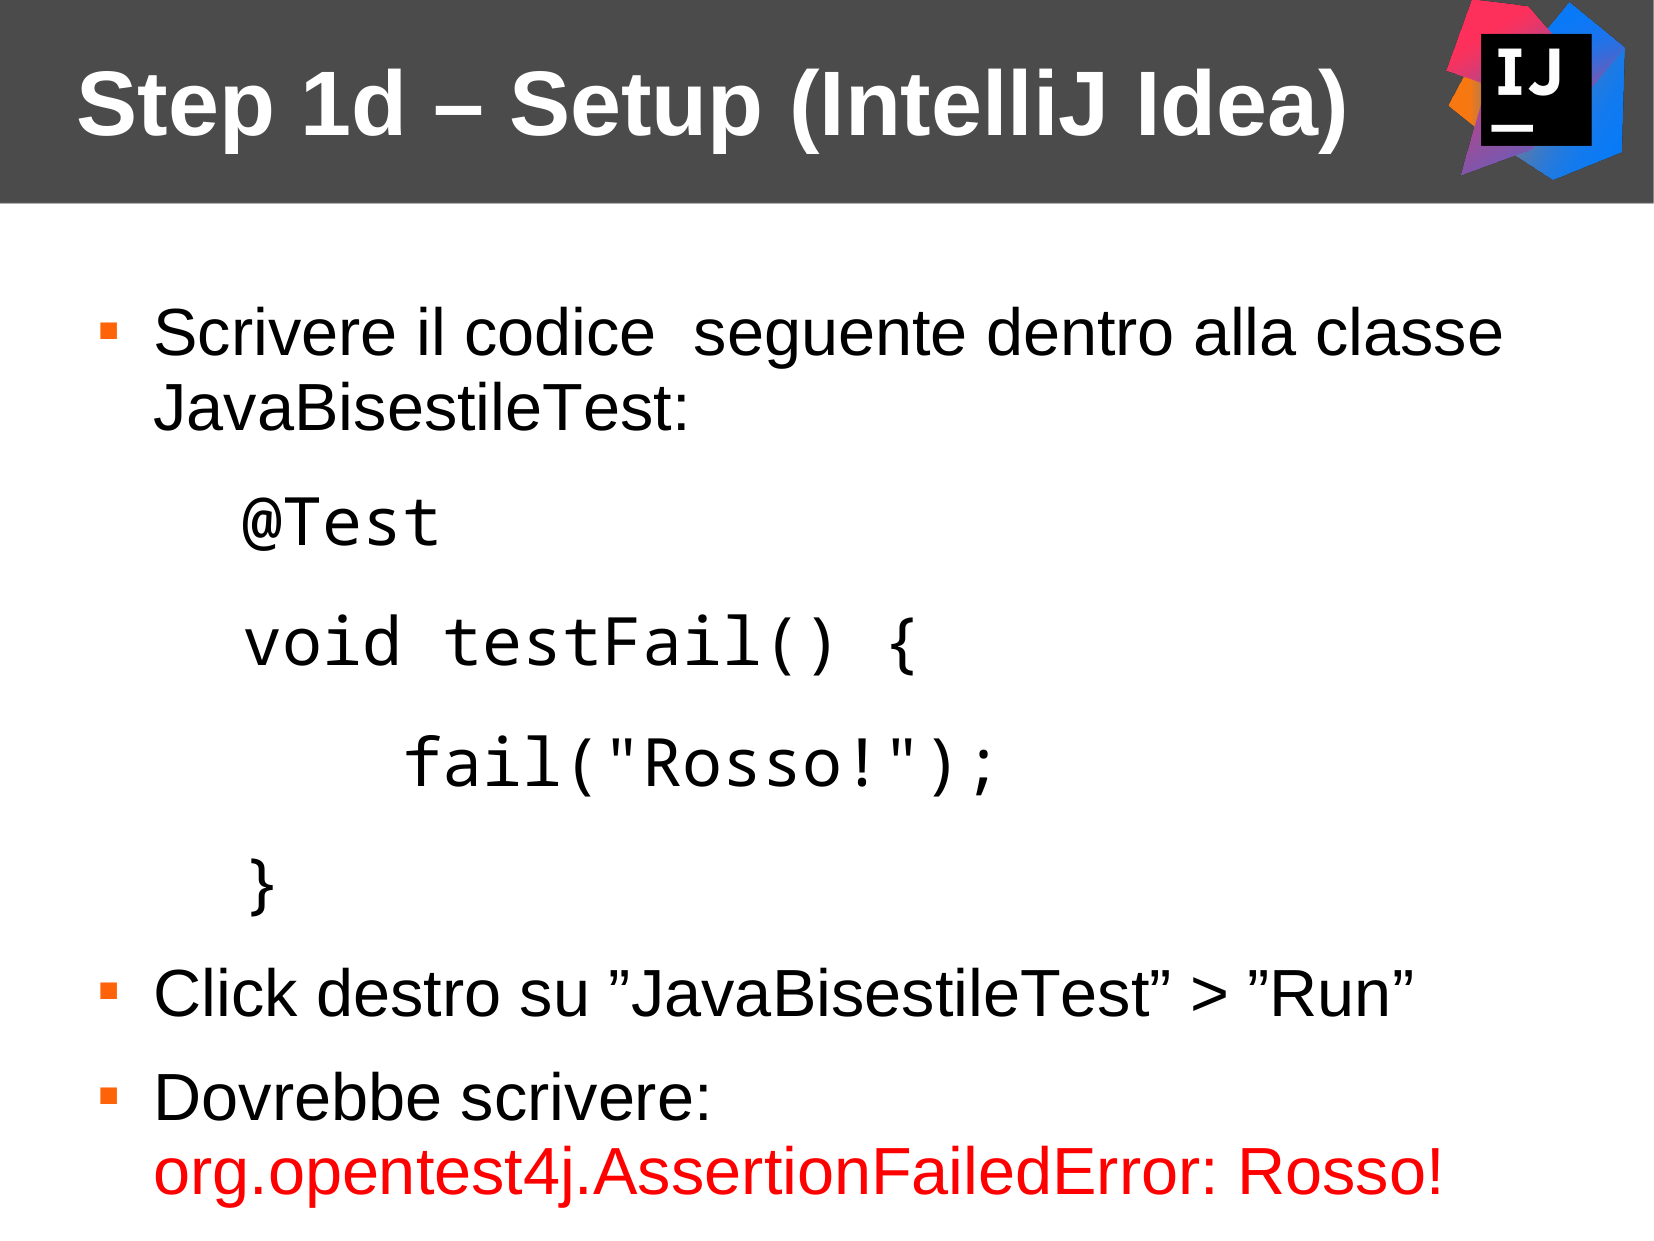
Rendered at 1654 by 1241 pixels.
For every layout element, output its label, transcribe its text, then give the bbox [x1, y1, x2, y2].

list Scrivere il codice seguente dentro alla classe JavaBisestileTest: @Test void testFail() { fail("Rosso!"); } Click destro su ”JavaBisestileTest” > ”Run” Dovrebbe scrivere: org.opentest4j.AssertionFailedError: Rosso! [82, 295, 1536, 1177]
title Step 1d – Setup (IntelliJ Idea) [76, 0, 1565, 208]
picture [0, 0, 1654, 1241]
